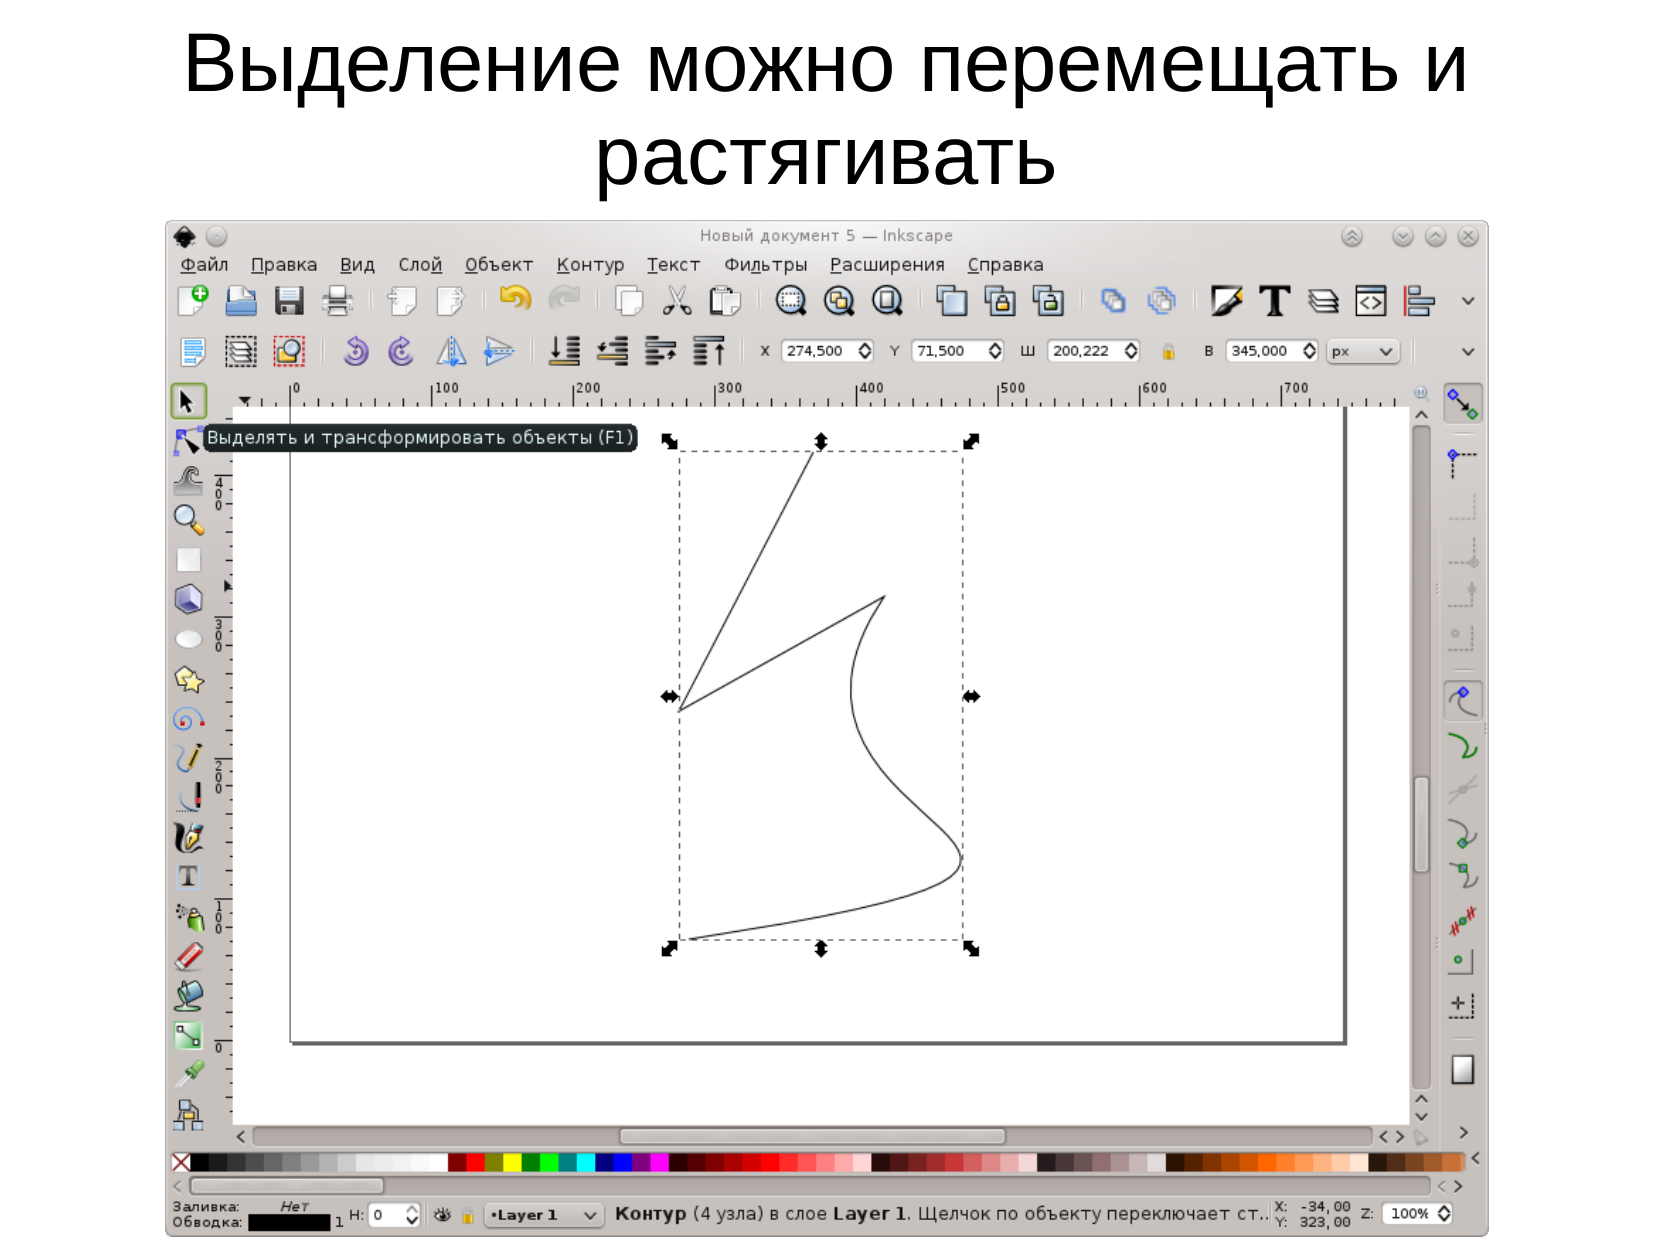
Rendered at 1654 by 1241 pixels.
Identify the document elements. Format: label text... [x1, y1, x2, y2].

title Выделение можно перемещать и растягивать [82, 16, 1571, 203]
picture [165, 220, 1489, 1237]
